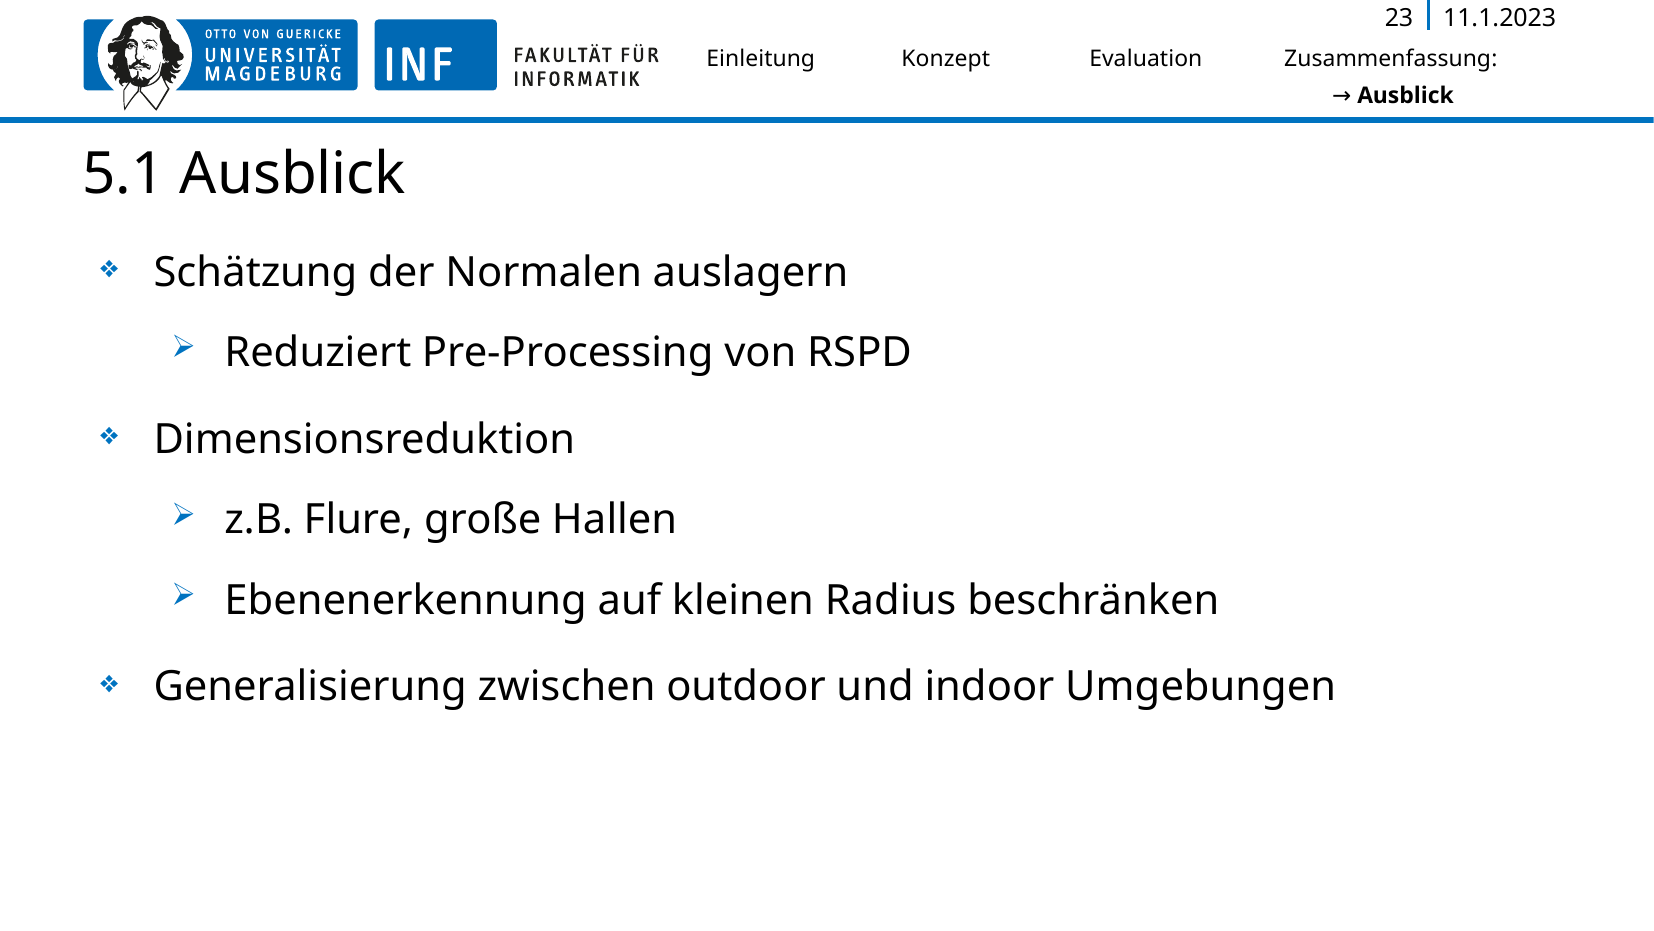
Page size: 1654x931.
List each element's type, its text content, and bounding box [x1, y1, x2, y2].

title 5.1 Ausblick [82, 131, 1571, 211]
list Schätzung der Normalen auslagern Reduziert Pre-Processing von RSPD Dimensionsreduktion z.B. Flure, große Hallen Ebenenerkennung auf kleinen Radius beschränken Generalisierung zwischen outdoor und indoor Umgebungen [82, 241, 1571, 781]
